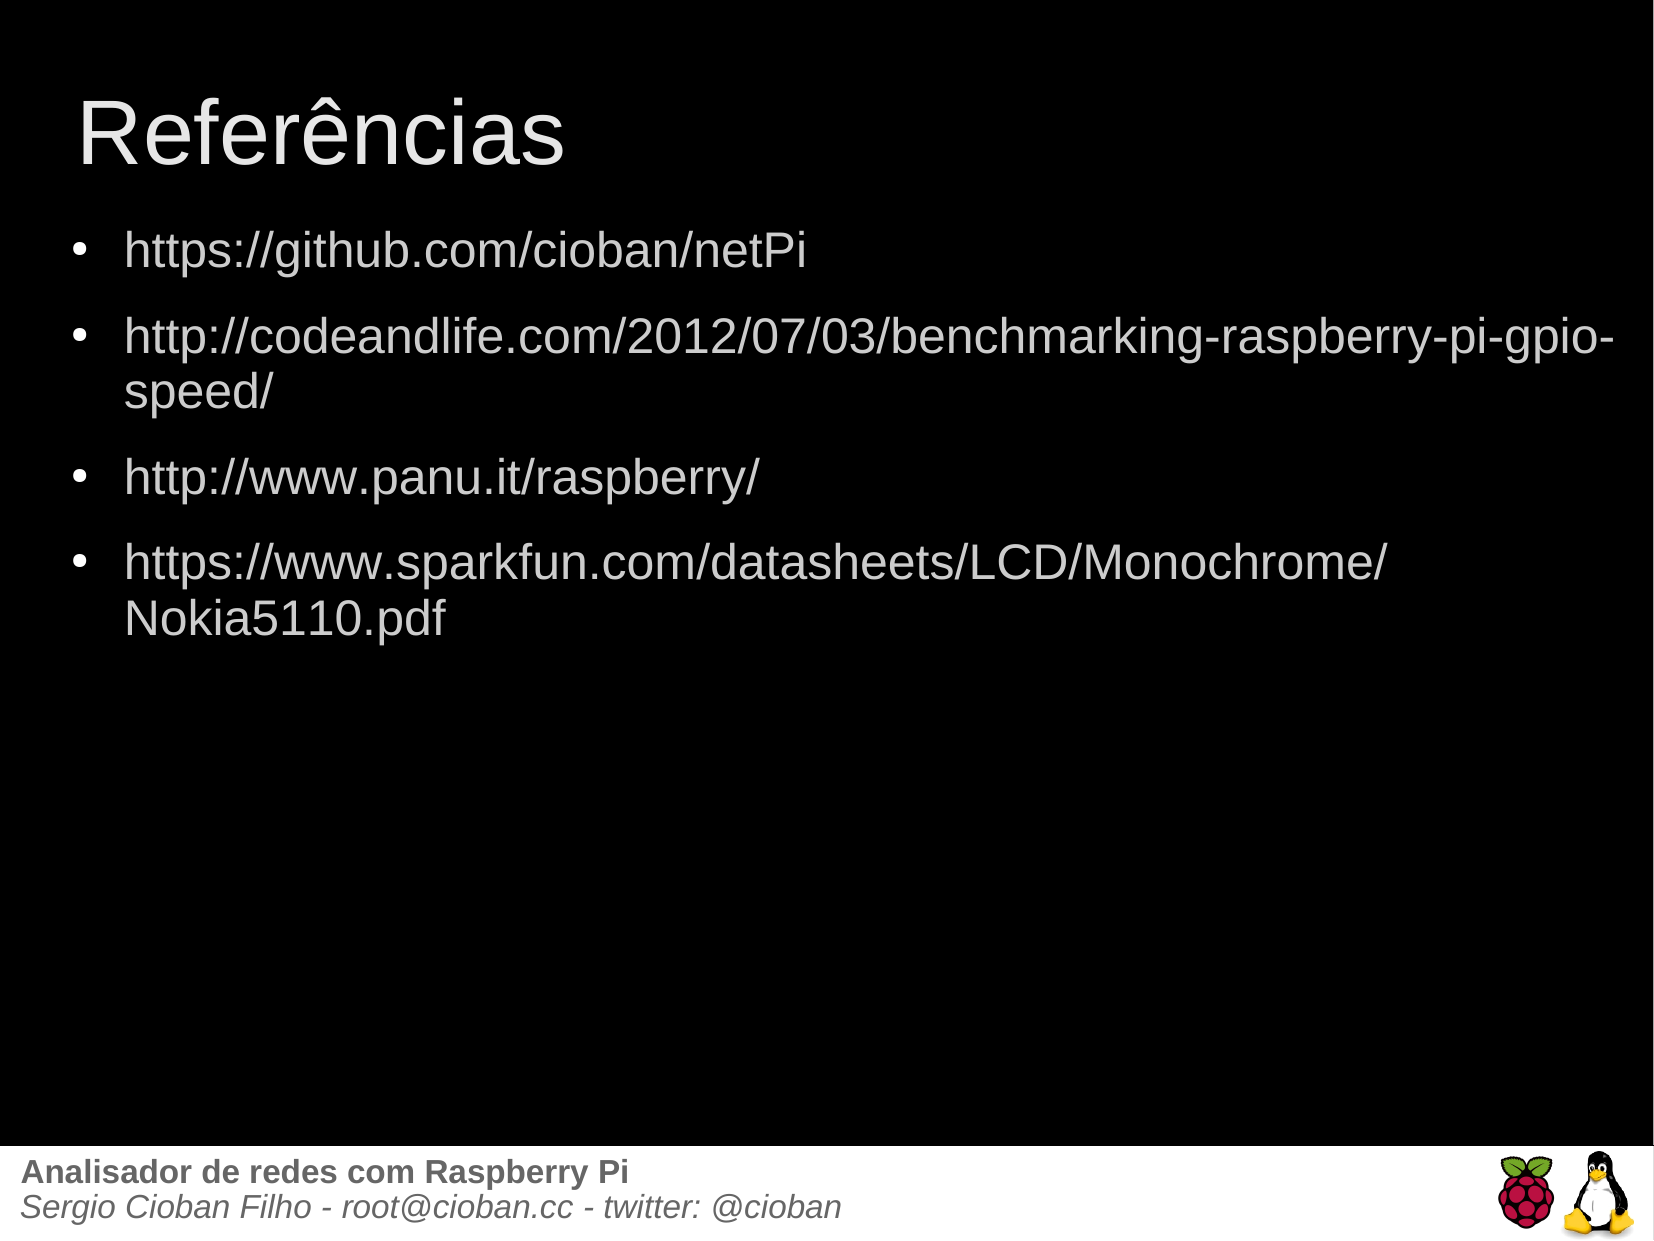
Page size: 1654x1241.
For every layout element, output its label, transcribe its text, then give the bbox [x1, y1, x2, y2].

title Referências [76, 36, 1565, 222]
list https://github.com/cioban/netPi http://codeandlife.com/2012/07/03/benchmarking-raspberry-pi-gpio-speed/ http://www.panu.it/raspberry/ https://www.sparkfun.com/datasheets/LCD/Monochrome/Nokia5110.pdf [53, 222, 1619, 1111]
picture [1476, 1147, 1634, 1240]
